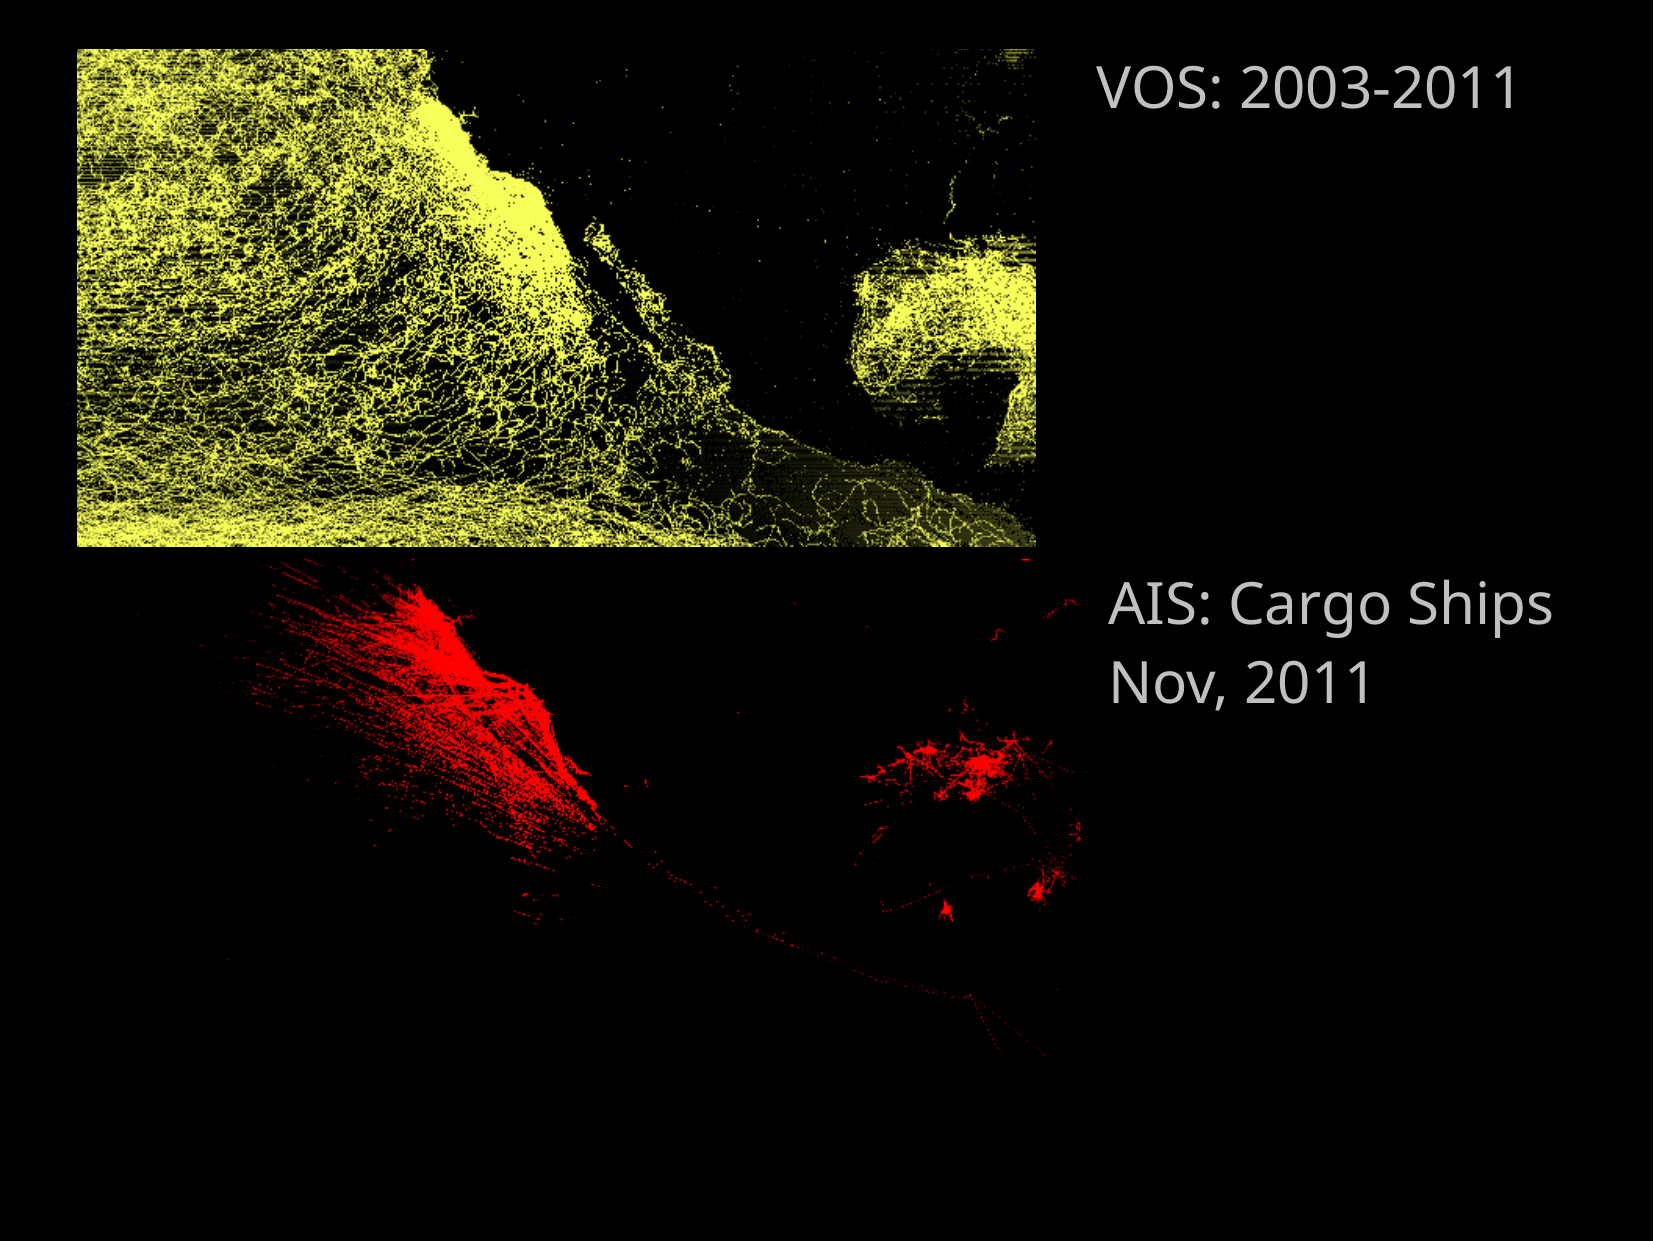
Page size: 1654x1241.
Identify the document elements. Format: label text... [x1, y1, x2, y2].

text_box VOS: 2003-2011 [1082, 39, 1496, 122]
text_box AIS: Cargo Ships Nov, 2011 [1093, 555, 1510, 706]
picture [77, 49, 1036, 547]
picture [122, 559, 1081, 1056]
